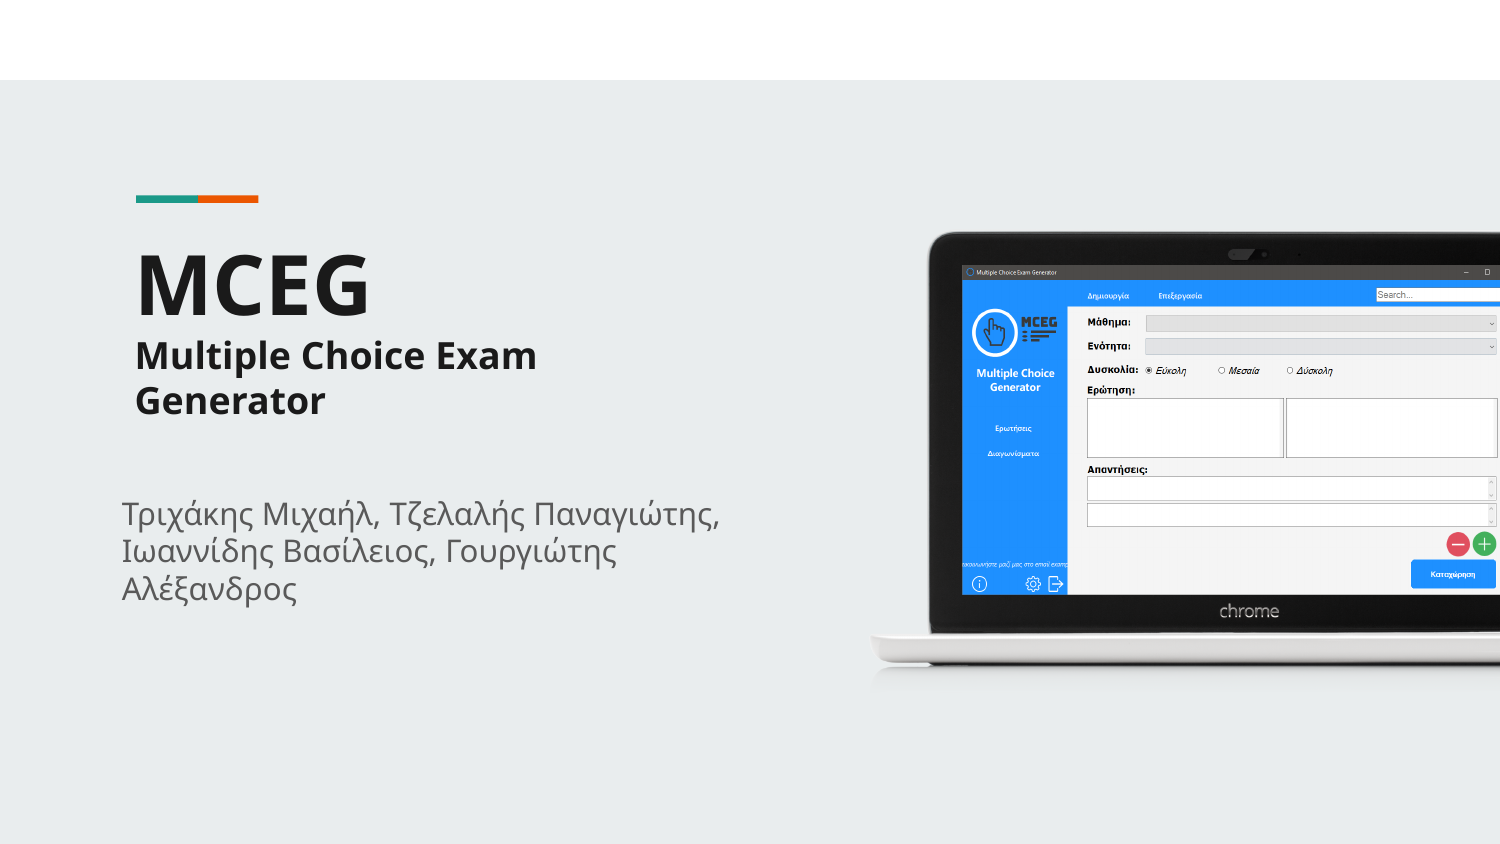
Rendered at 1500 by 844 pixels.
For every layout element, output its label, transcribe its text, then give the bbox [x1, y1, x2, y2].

picture [868, 229, 1500, 693]
title MCEG Multiple Choice Exam Generator [119, 216, 741, 455]
subtitle Τριχάκης Μιχαήλ, Τζελαλής Παναγιώτης, Ιωαννίδης Βασίλειος, Γουργιώτης Αλέξανδρος [106, 479, 806, 615]
